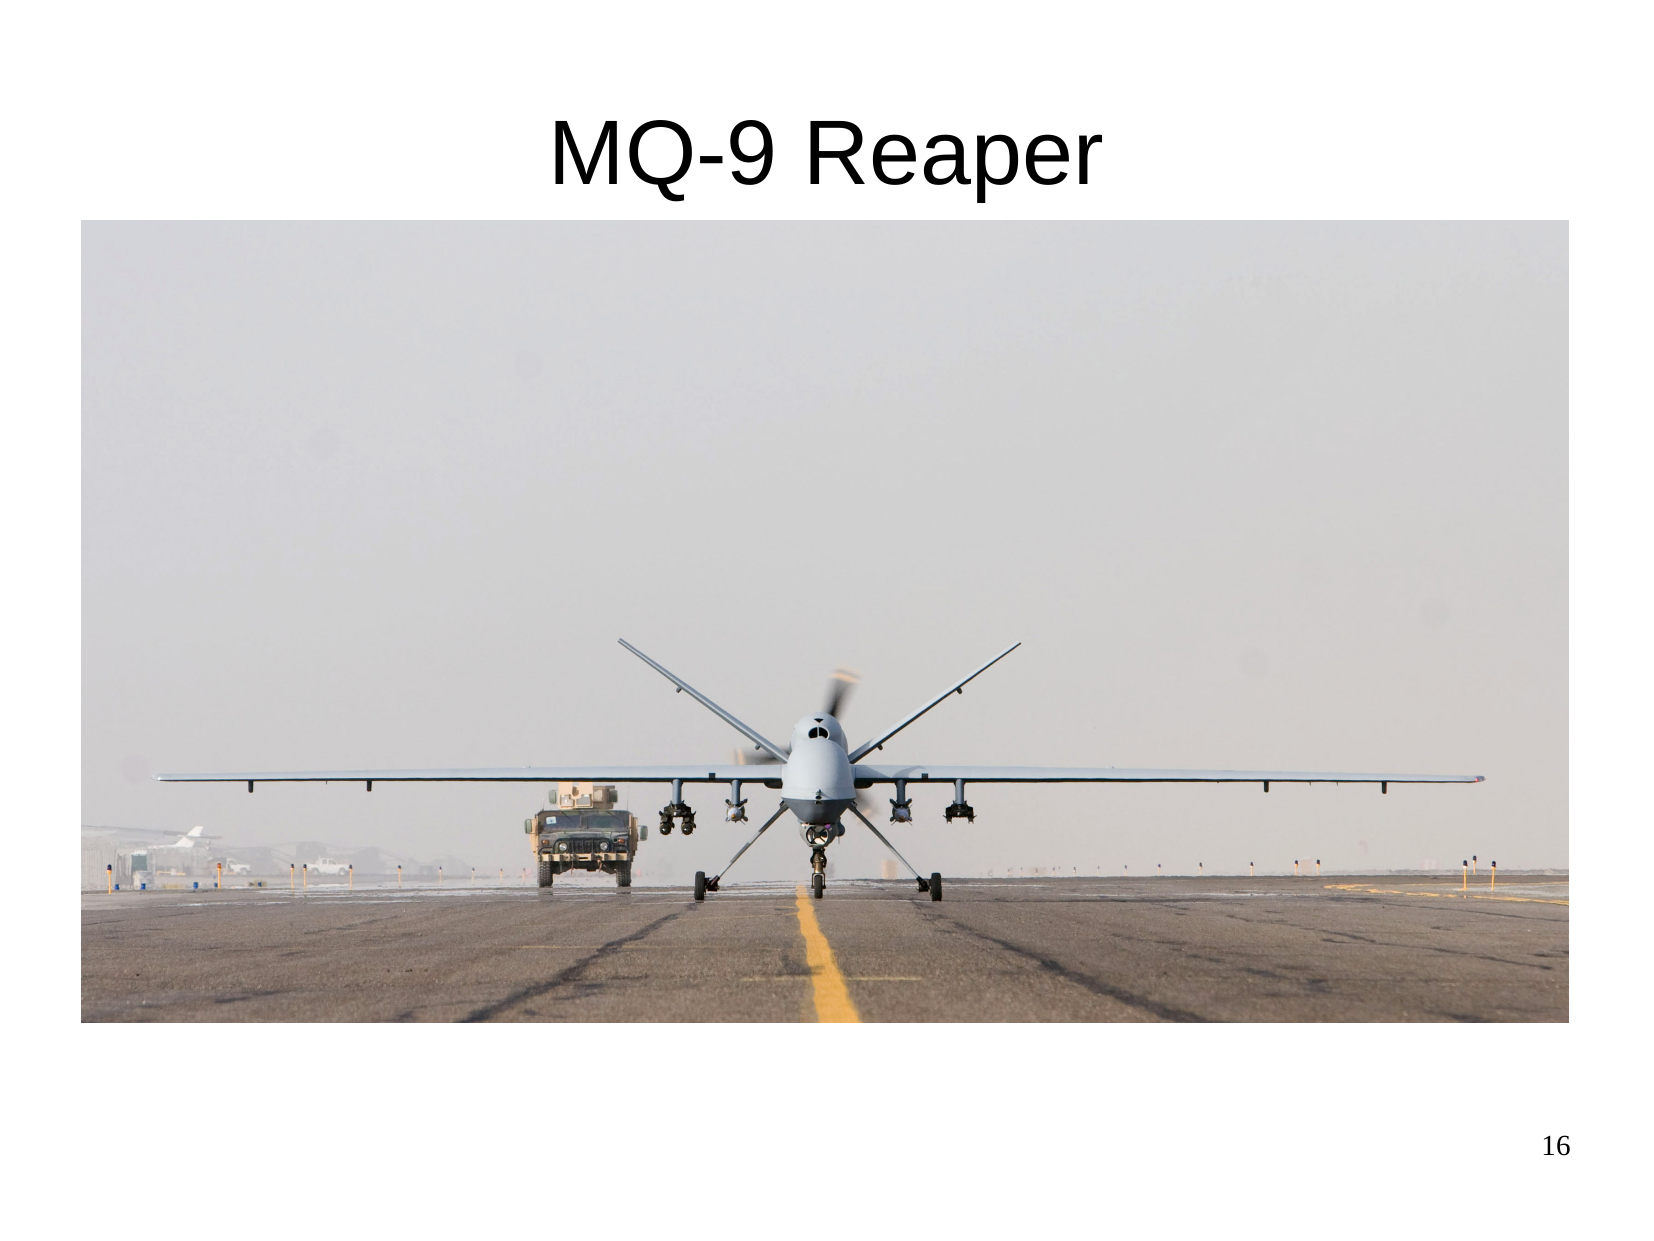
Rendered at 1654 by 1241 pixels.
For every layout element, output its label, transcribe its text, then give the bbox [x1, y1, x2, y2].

title MQ-9 Reaper [82, 49, 1571, 257]
picture [81, 220, 1569, 1023]
